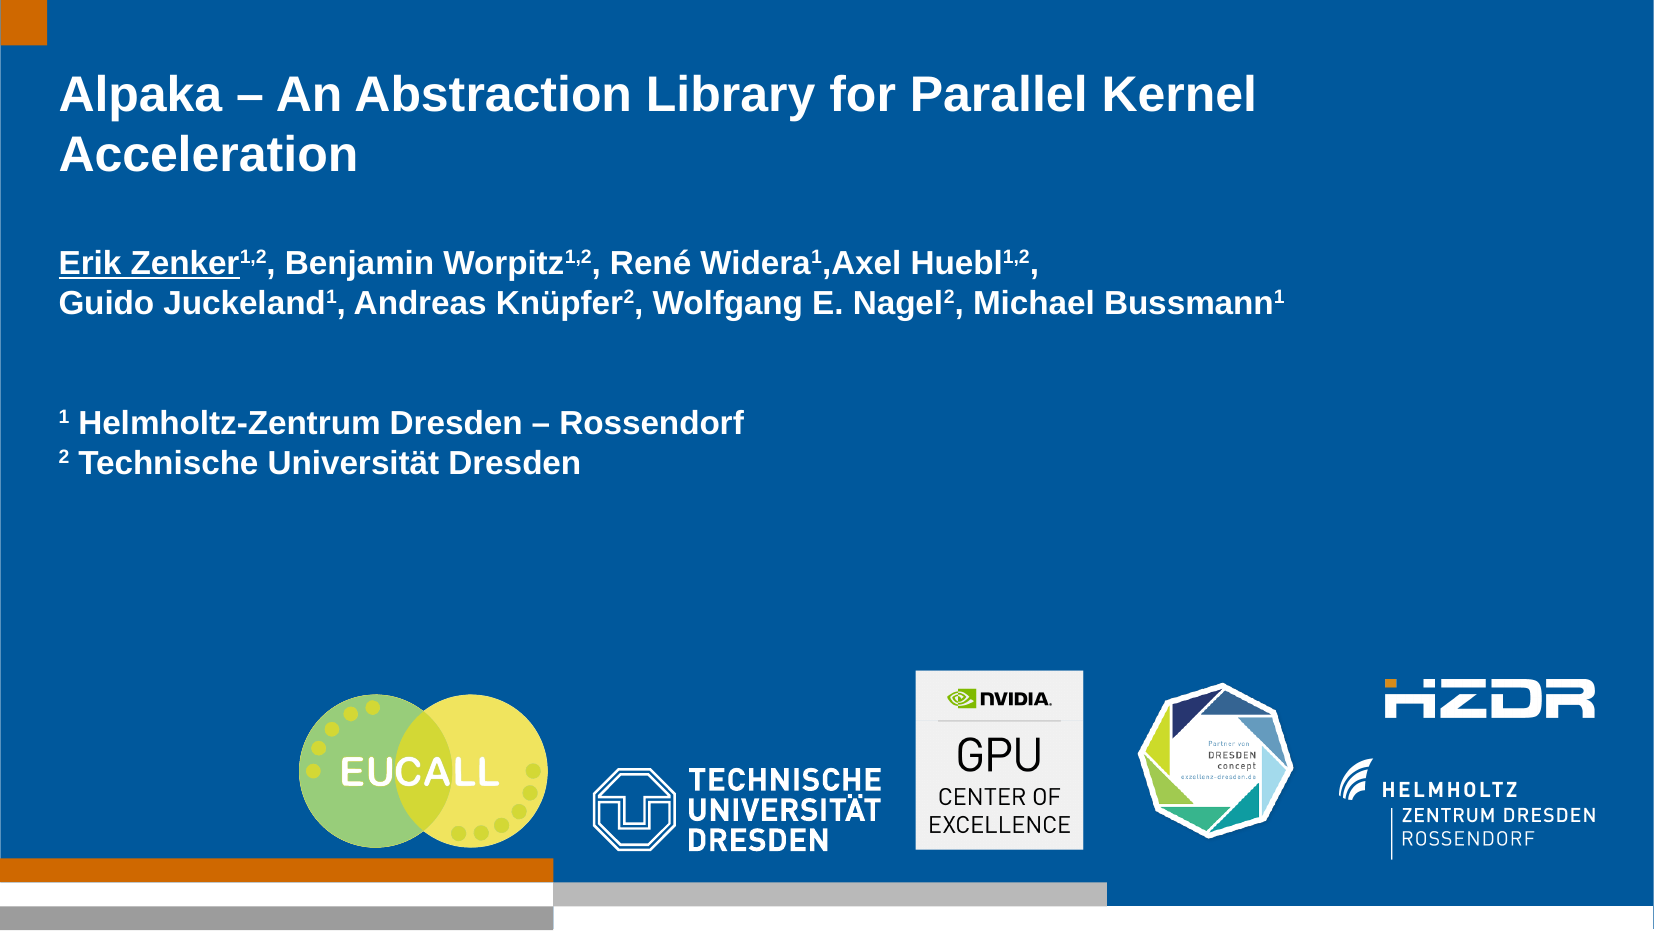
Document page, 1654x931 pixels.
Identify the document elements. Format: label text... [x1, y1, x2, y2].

text_box Alpaka – An Abstraction Library for Parallel Kernel Acceleration Erik Zenker1,2, Benjamin Worpitz1,2, René Widera1,Axel Huebl1,2, Guido Juckeland1, Andreas Knüpfer2, Wolfgang E. Nagel2, Michael Bussmann1 1 Helmholtz-Zentrum Dresden – Rossendorf 2 Technische Universität Dresden [58, 61, 1434, 482]
picture [1339, 679, 1595, 860]
picture [299, 694, 548, 848]
picture [897, 651, 1101, 869]
picture [1134, 679, 1300, 845]
